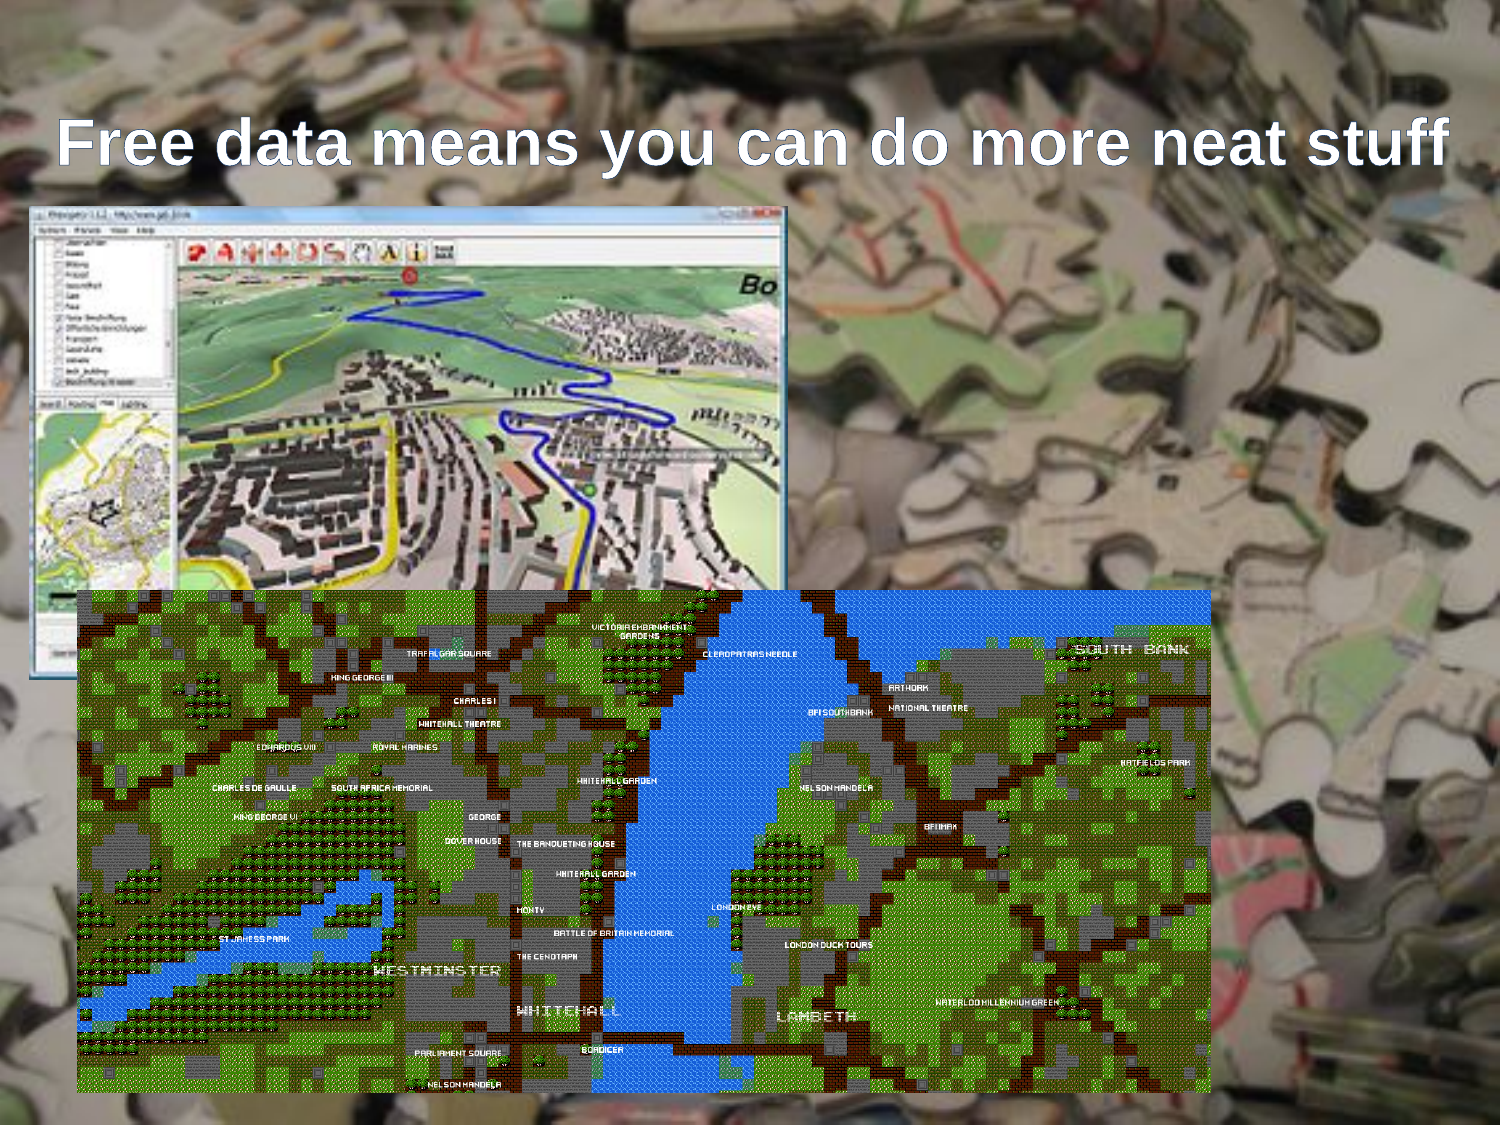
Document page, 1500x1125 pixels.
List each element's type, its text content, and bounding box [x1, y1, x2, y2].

title Free data means you can do more neat stuff [29, 37, 1477, 240]
picture [0, 0, 1500, 1125]
